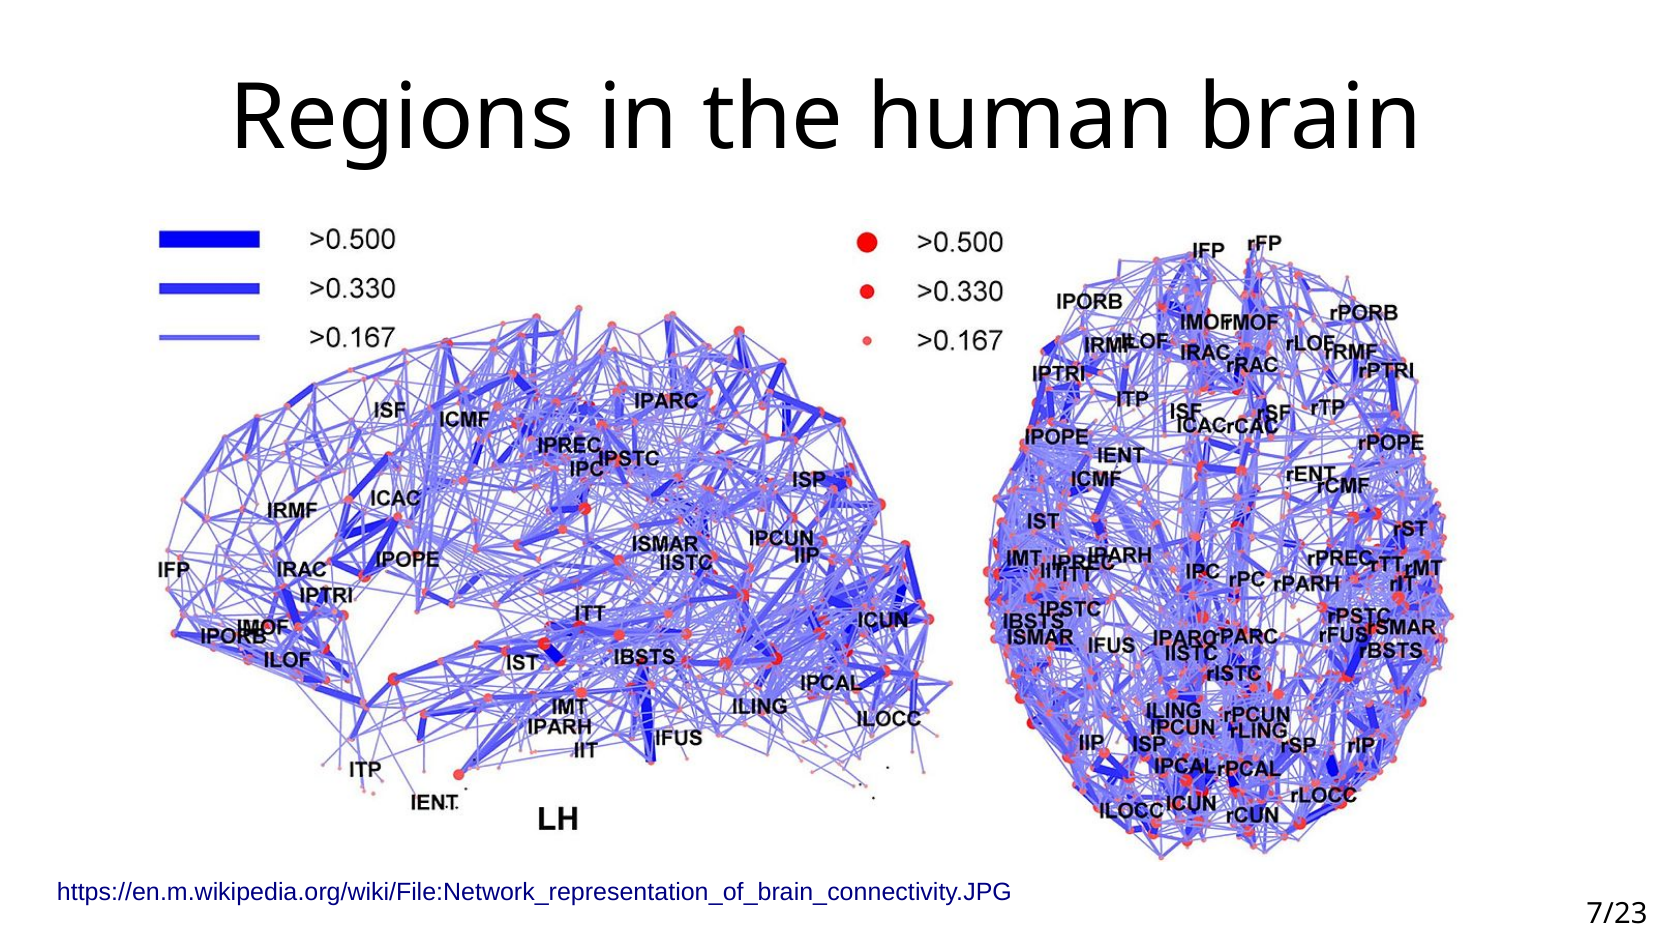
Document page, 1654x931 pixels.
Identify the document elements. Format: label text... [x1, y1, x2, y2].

title Regions in the human brain [82, 1, 1571, 226]
text_box https://en.m.wikipedia.org/wiki/File:Network_representation_of_brain_connectivity.JPG [42, 870, 1501, 921]
picture [149, 219, 1473, 862]
